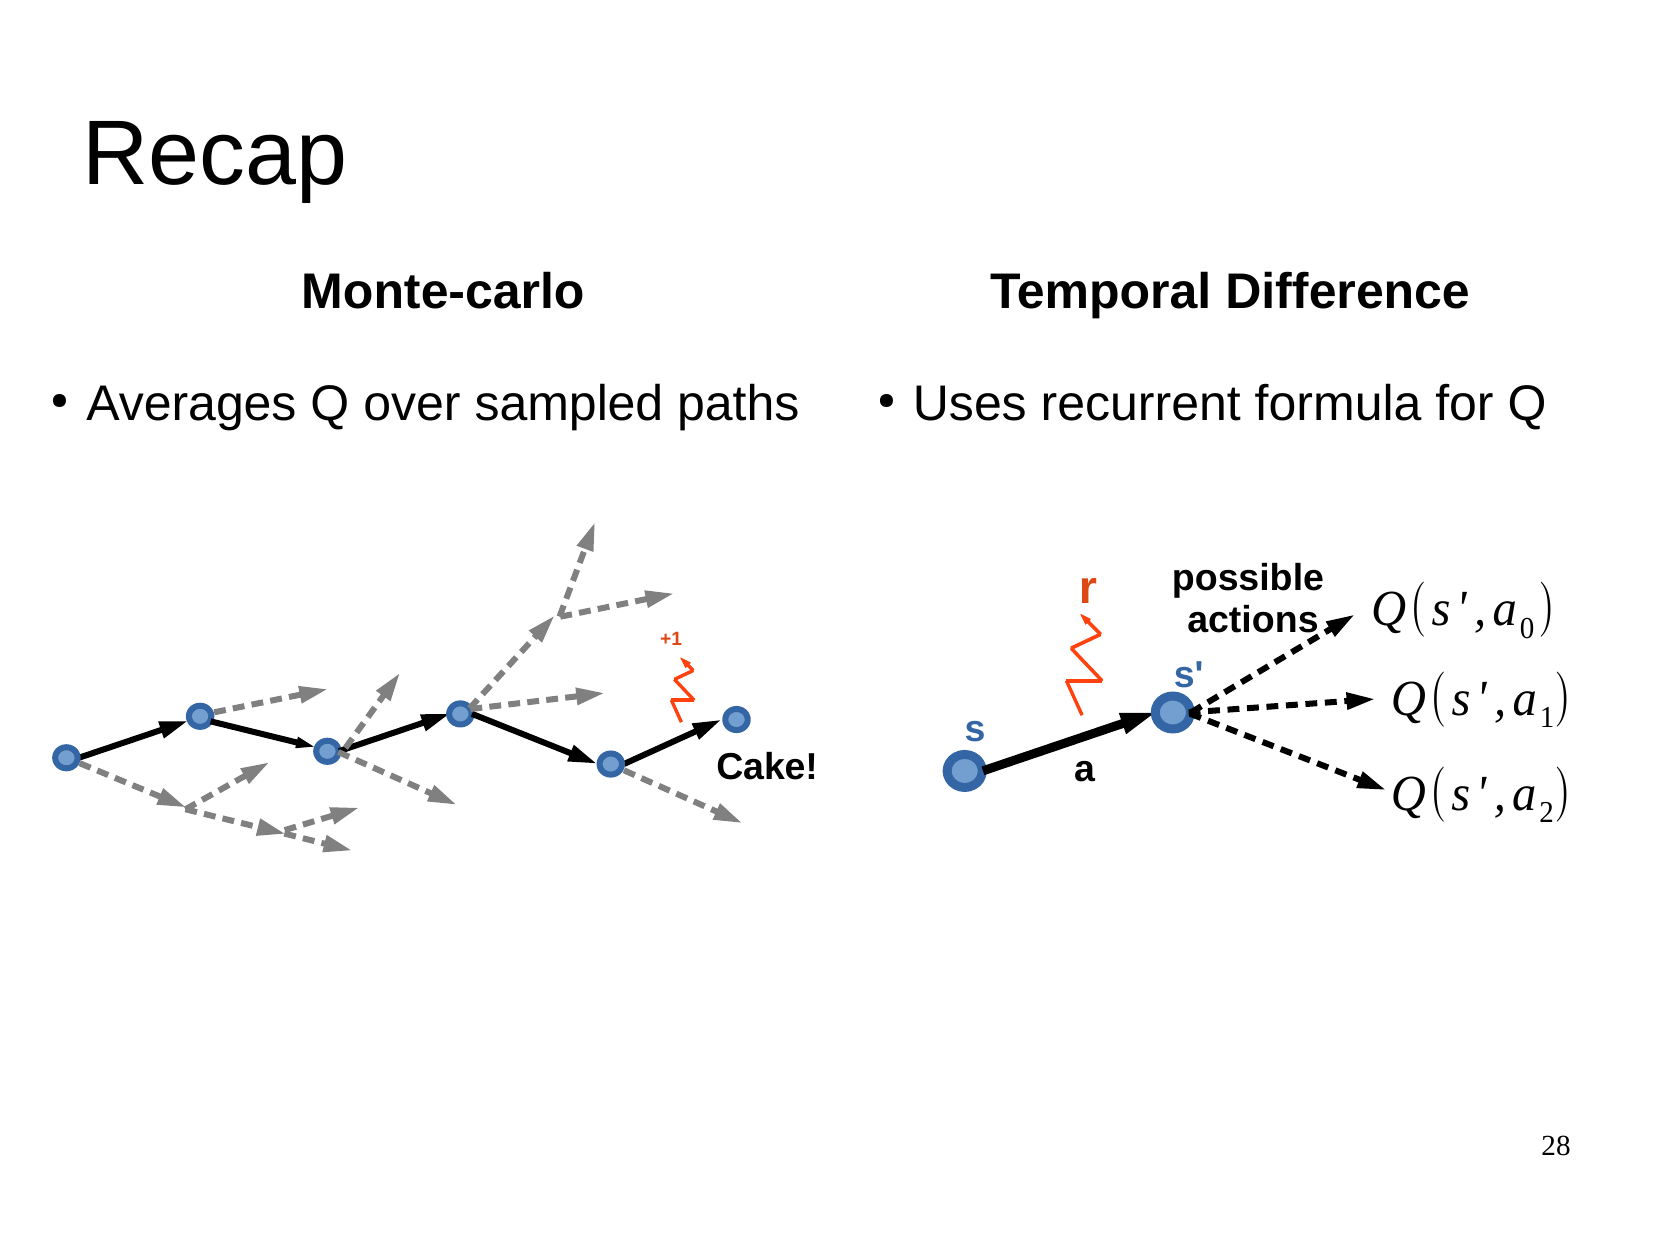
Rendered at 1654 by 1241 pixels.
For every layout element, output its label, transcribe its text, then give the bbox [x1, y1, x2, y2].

chart [1378, 667, 1584, 734]
text_box [947, 761, 983, 788]
text_box [725, 708, 748, 731]
text_box s [946, 697, 1004, 761]
chart [1358, 577, 1565, 644]
text_box Temporal Difference Uses recurrent formula for Q [862, 256, 1654, 496]
text_box +1 [595, 617, 704, 664]
text_box Monte-carlo Averages Q over sampled paths [35, 256, 816, 553]
text_box [599, 753, 623, 775]
text_box [1155, 706, 1190, 730]
chart [1378, 762, 1584, 828]
text_box s' [1156, 652, 1222, 706]
text_box a [1056, 737, 1113, 801]
text_box [55, 747, 78, 769]
text_box [188, 705, 212, 727]
text_box r [947, 550, 1117, 624]
title Recap [82, 49, 1571, 257]
text_box [316, 740, 339, 762]
text_box [449, 703, 472, 725]
text_box Cake! [701, 737, 833, 795]
text_box possible actions [1153, 546, 1353, 652]
